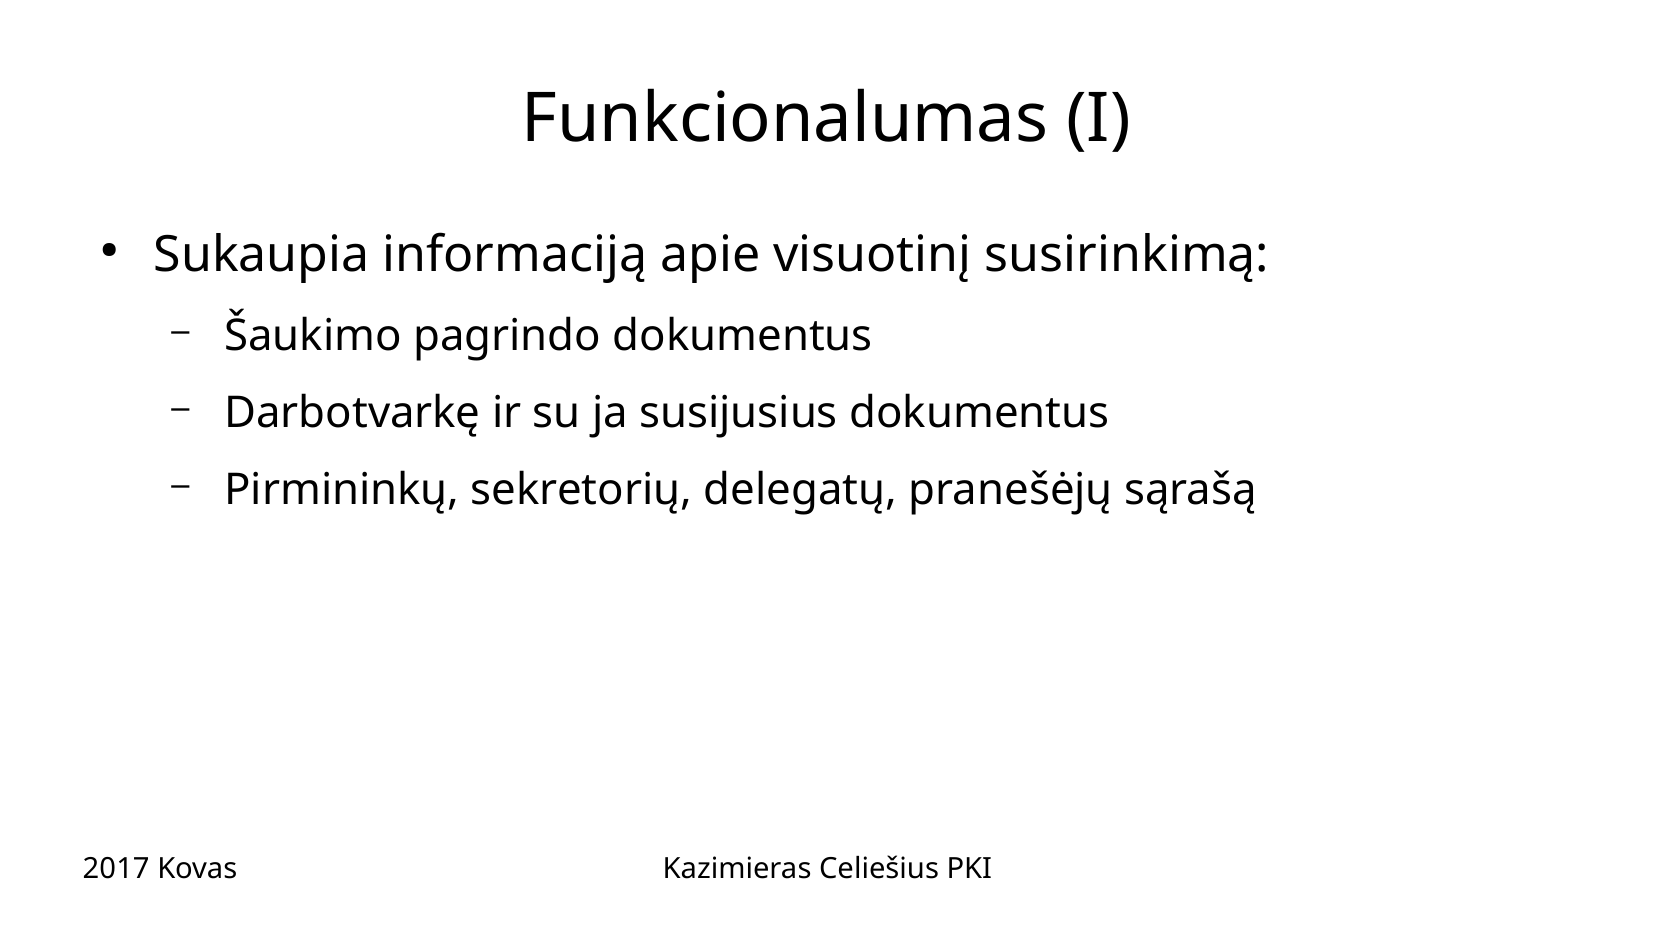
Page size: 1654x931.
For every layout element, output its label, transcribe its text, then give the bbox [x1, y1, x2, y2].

list Sukaupia informaciją apie visuotinį susirinkimą: Šaukimo pagrindo dokumentus Darbotvarkę ir su ja susijusius dokumentus Pirmininkų, sekretorių, delegatų, pranešėjų sąrašą [82, 217, 1571, 757]
title Funkcionalumas (I) [82, 37, 1571, 193]
